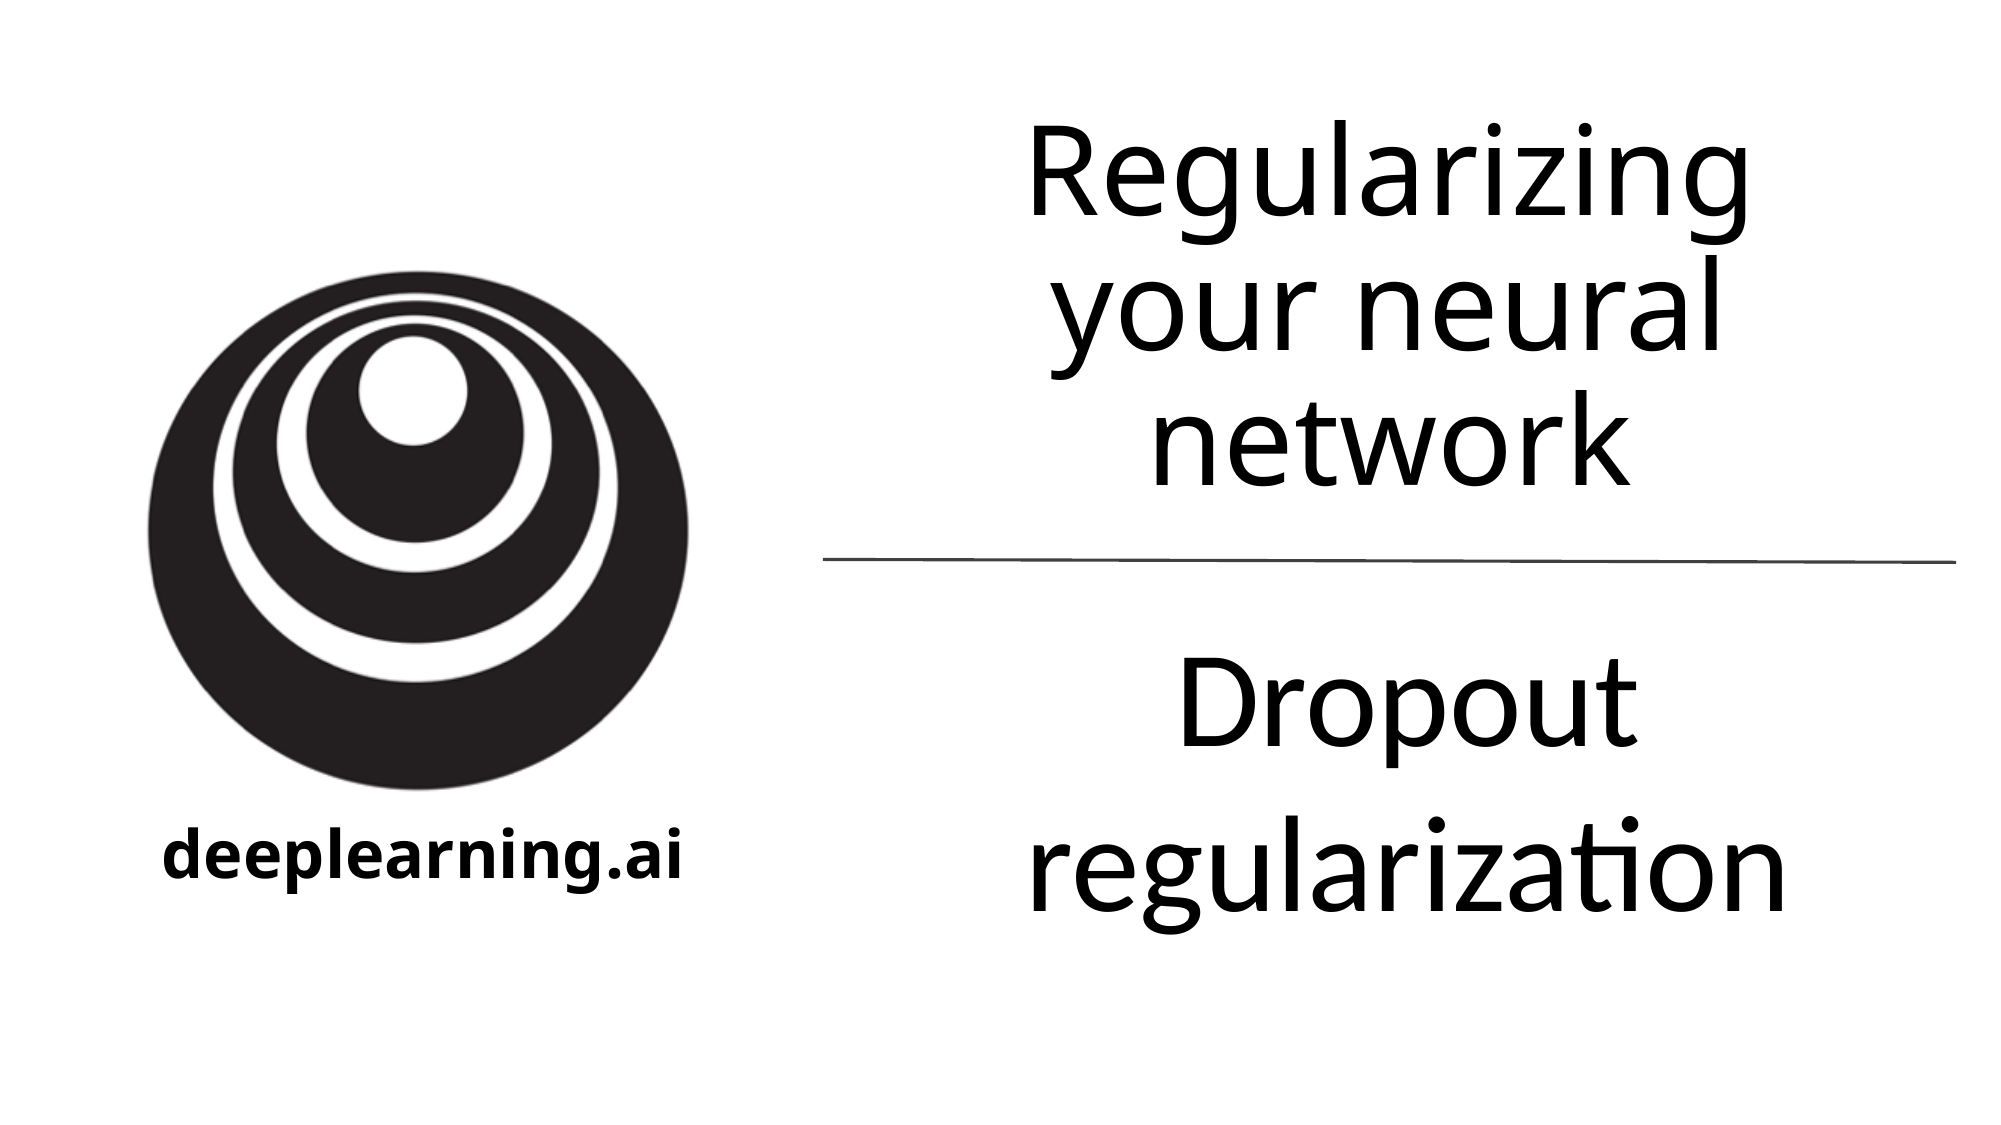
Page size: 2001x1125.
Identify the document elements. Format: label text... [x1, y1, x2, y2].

text_box deeplearning.ai [56, 768, 790, 901]
text_box Dropout regularization [841, 601, 1975, 946]
title Regularizing your neural network [929, 203, 1850, 521]
picture [108, 234, 739, 768]
